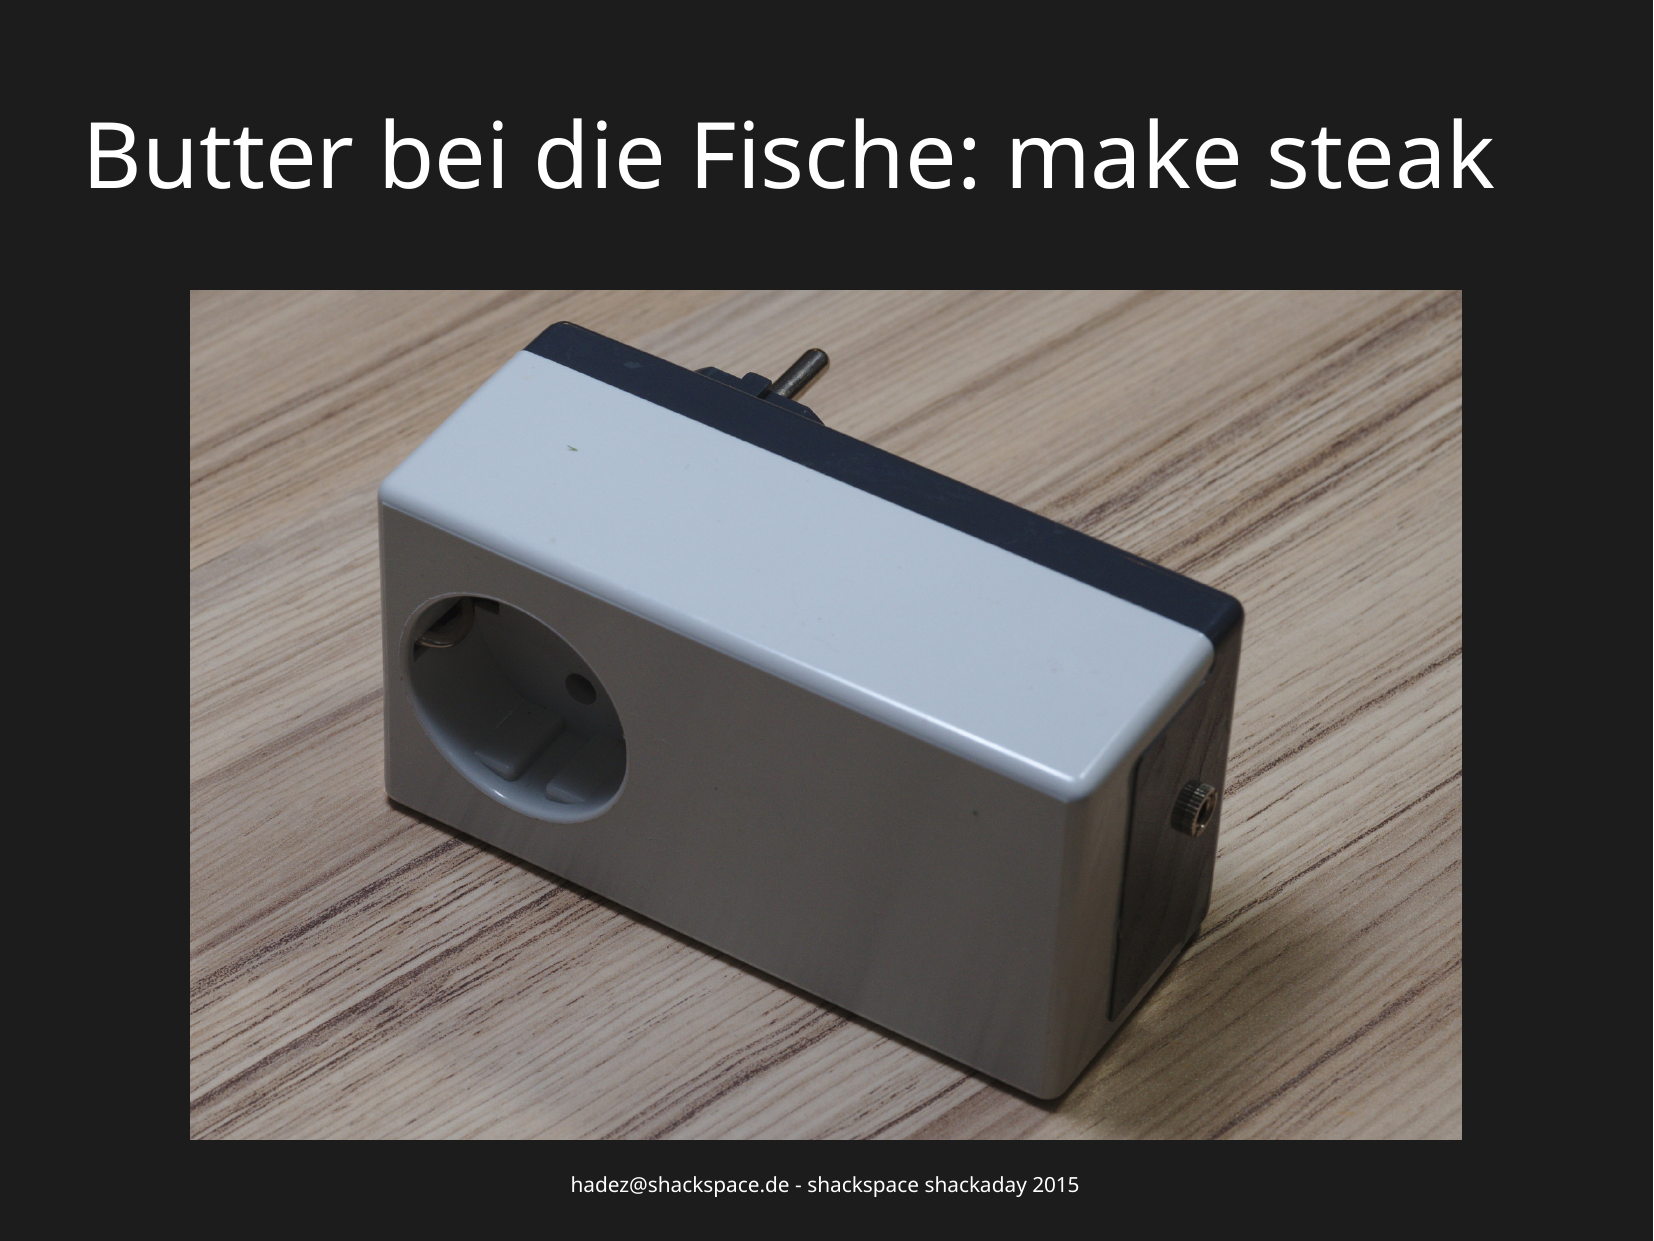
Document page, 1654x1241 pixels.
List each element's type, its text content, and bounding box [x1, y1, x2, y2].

title Butter bei die Fische: make steak [82, 49, 1571, 257]
picture [190, 290, 1462, 1140]
